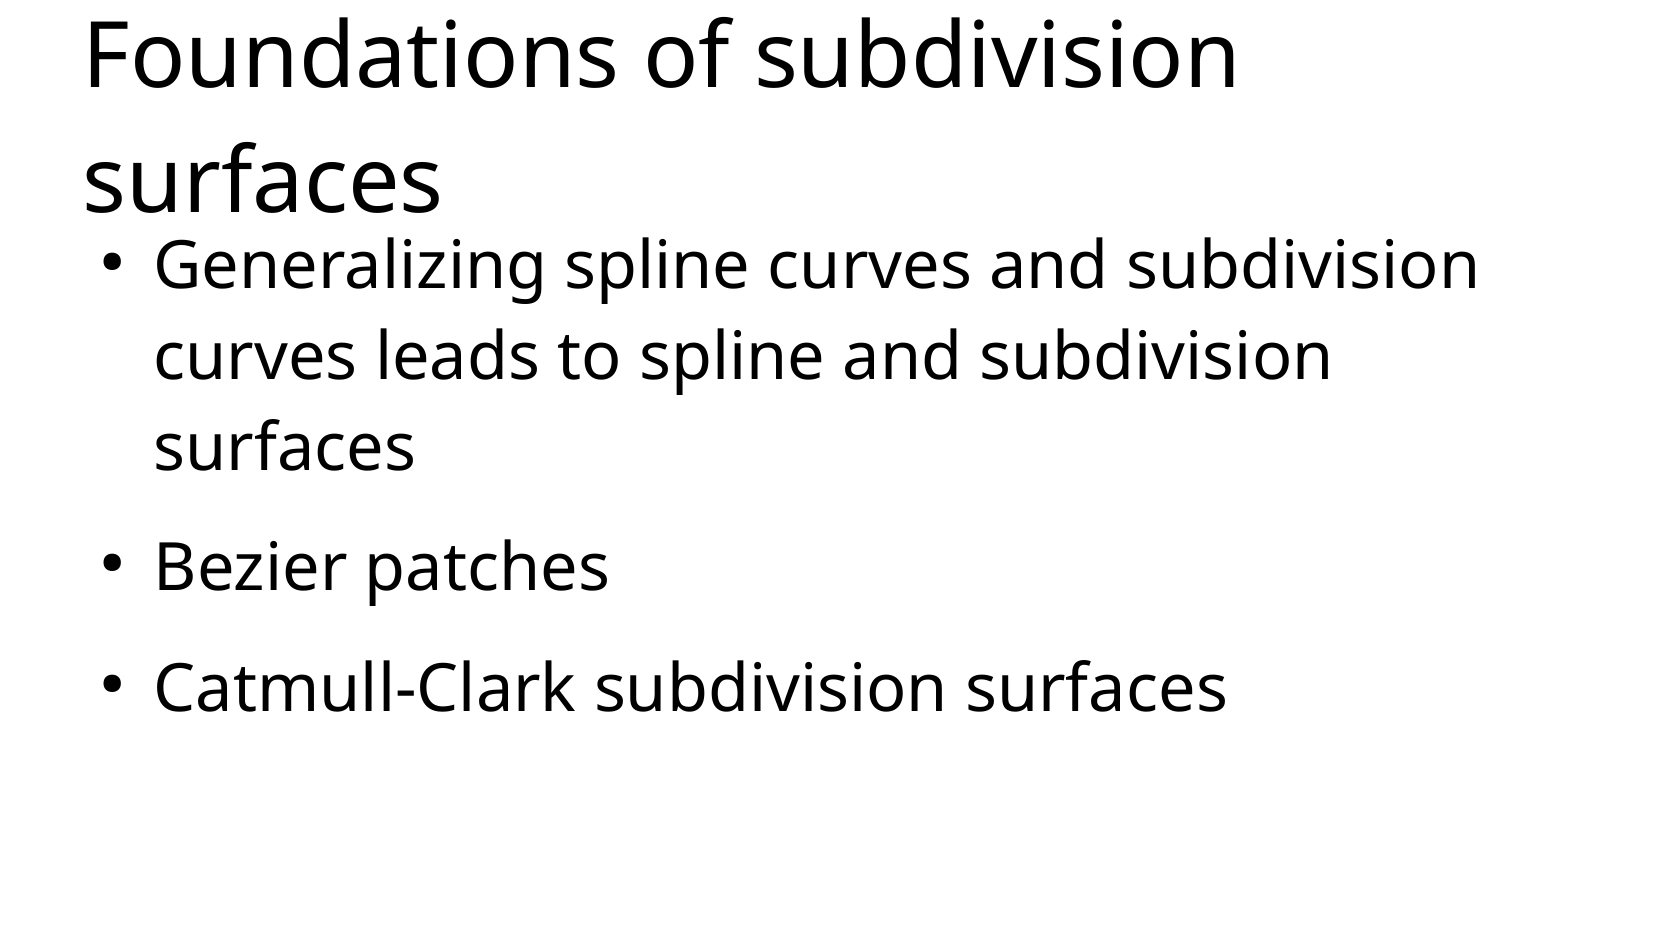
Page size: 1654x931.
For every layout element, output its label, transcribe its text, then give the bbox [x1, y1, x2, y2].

list Generalizing spline curves and subdivision curves leads to spline and subdivision surfaces Bezier patches Catmull-Clark subdivision surfaces [82, 217, 1571, 758]
title Foundations of subdivision surfaces [82, 37, 1571, 193]
